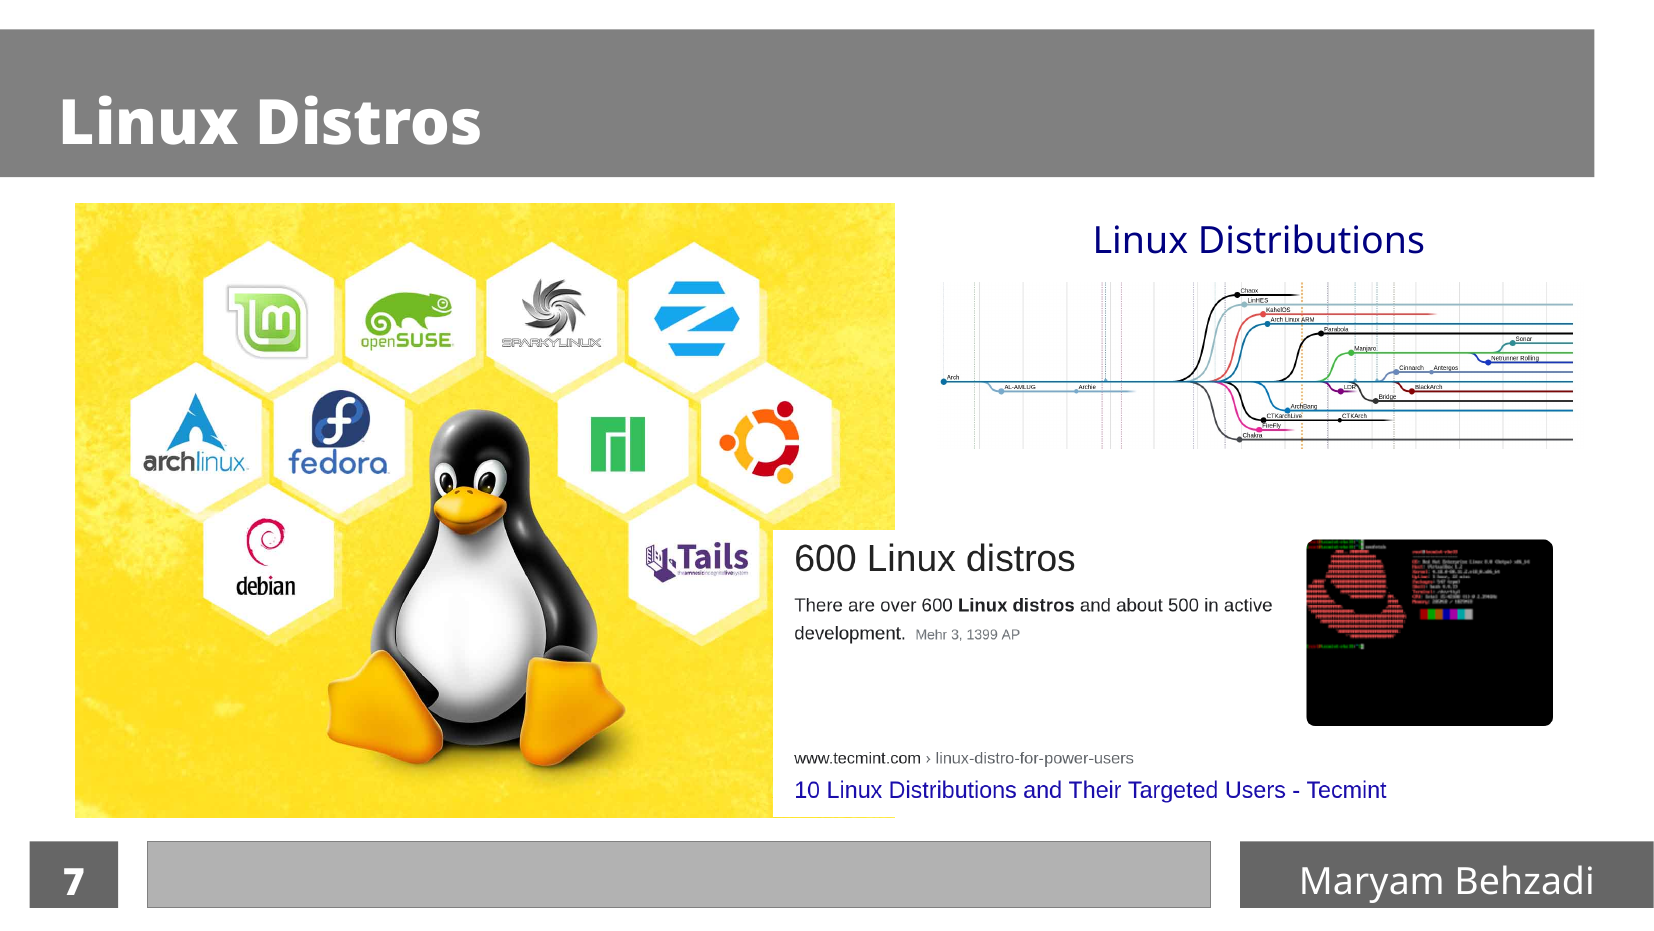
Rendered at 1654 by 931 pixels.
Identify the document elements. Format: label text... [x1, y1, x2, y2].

title Linux Distros [59, 44, 1595, 163]
text_box Linux Distributions [937, 205, 1581, 263]
picture [937, 282, 1584, 449]
picture [75, 203, 1576, 818]
